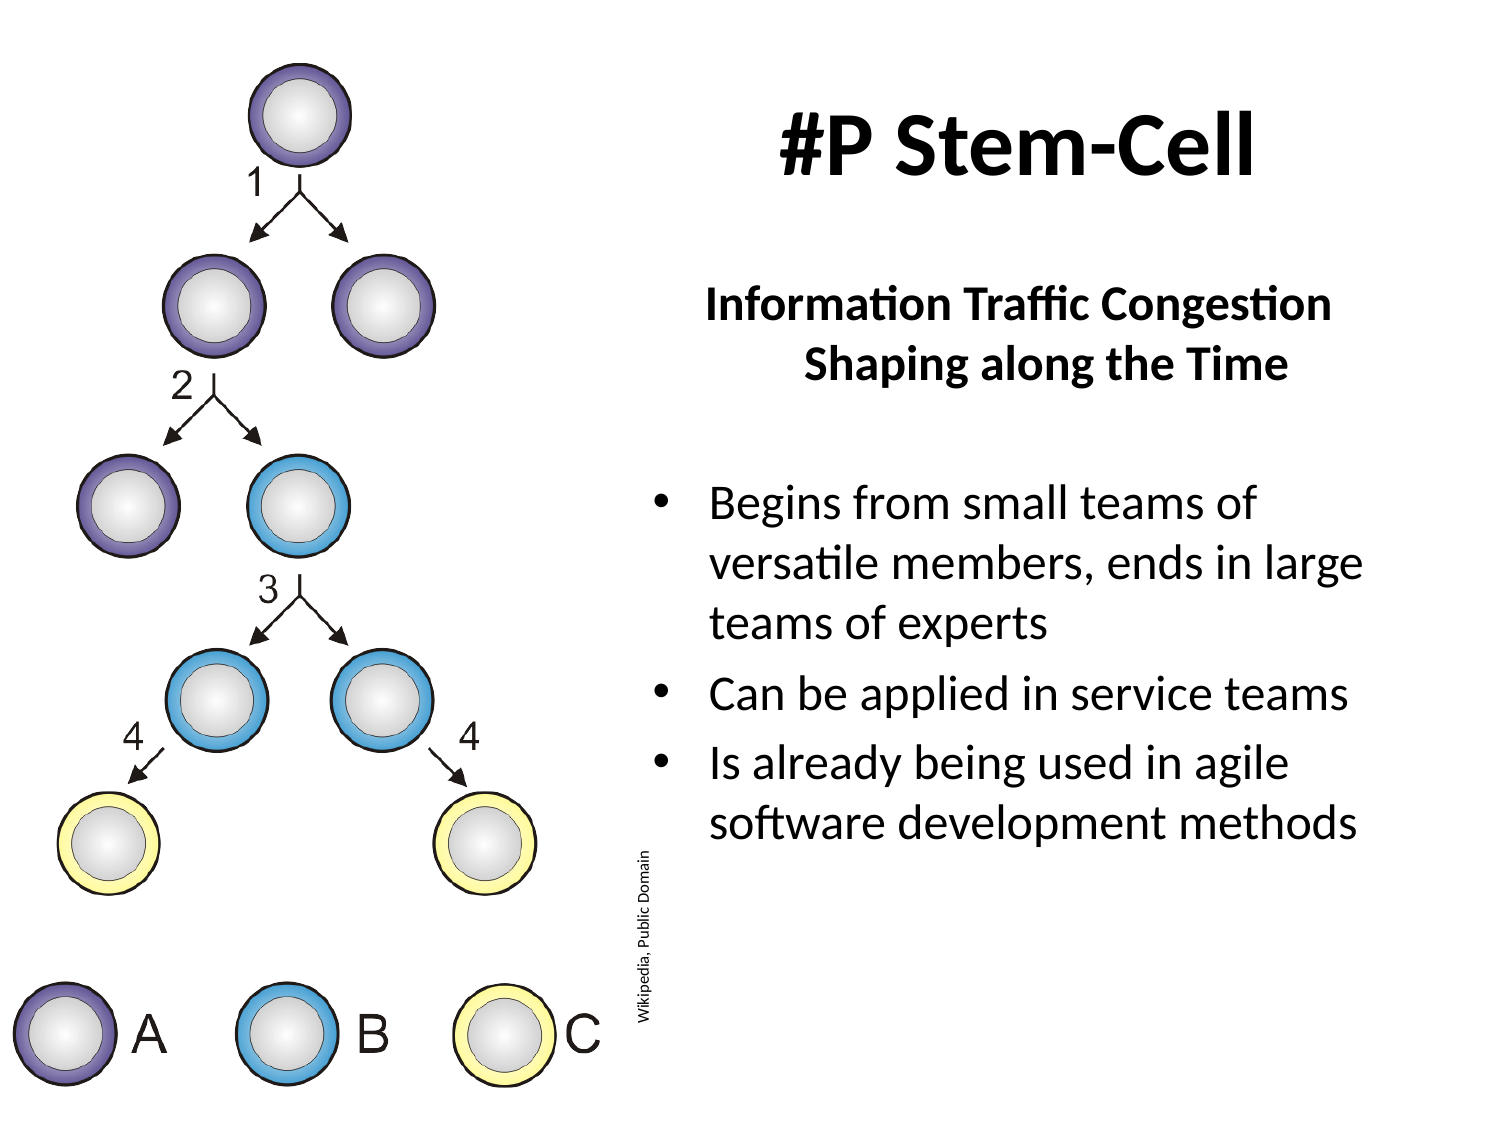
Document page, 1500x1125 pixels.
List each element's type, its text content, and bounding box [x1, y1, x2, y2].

list Information Traffic Congestion Shaping along the Time [612, 262, 1425, 425]
text_box Wikipedia, Public Domain [624, 835, 660, 1039]
title #P Stem-Cell [612, 45, 1425, 233]
text_box Begins from small teams of versatile members, ends in large teams of experts Can be applied in service teams Is already being used in agile software development methods [637, 462, 1450, 1063]
picture [12, 63, 600, 1088]
